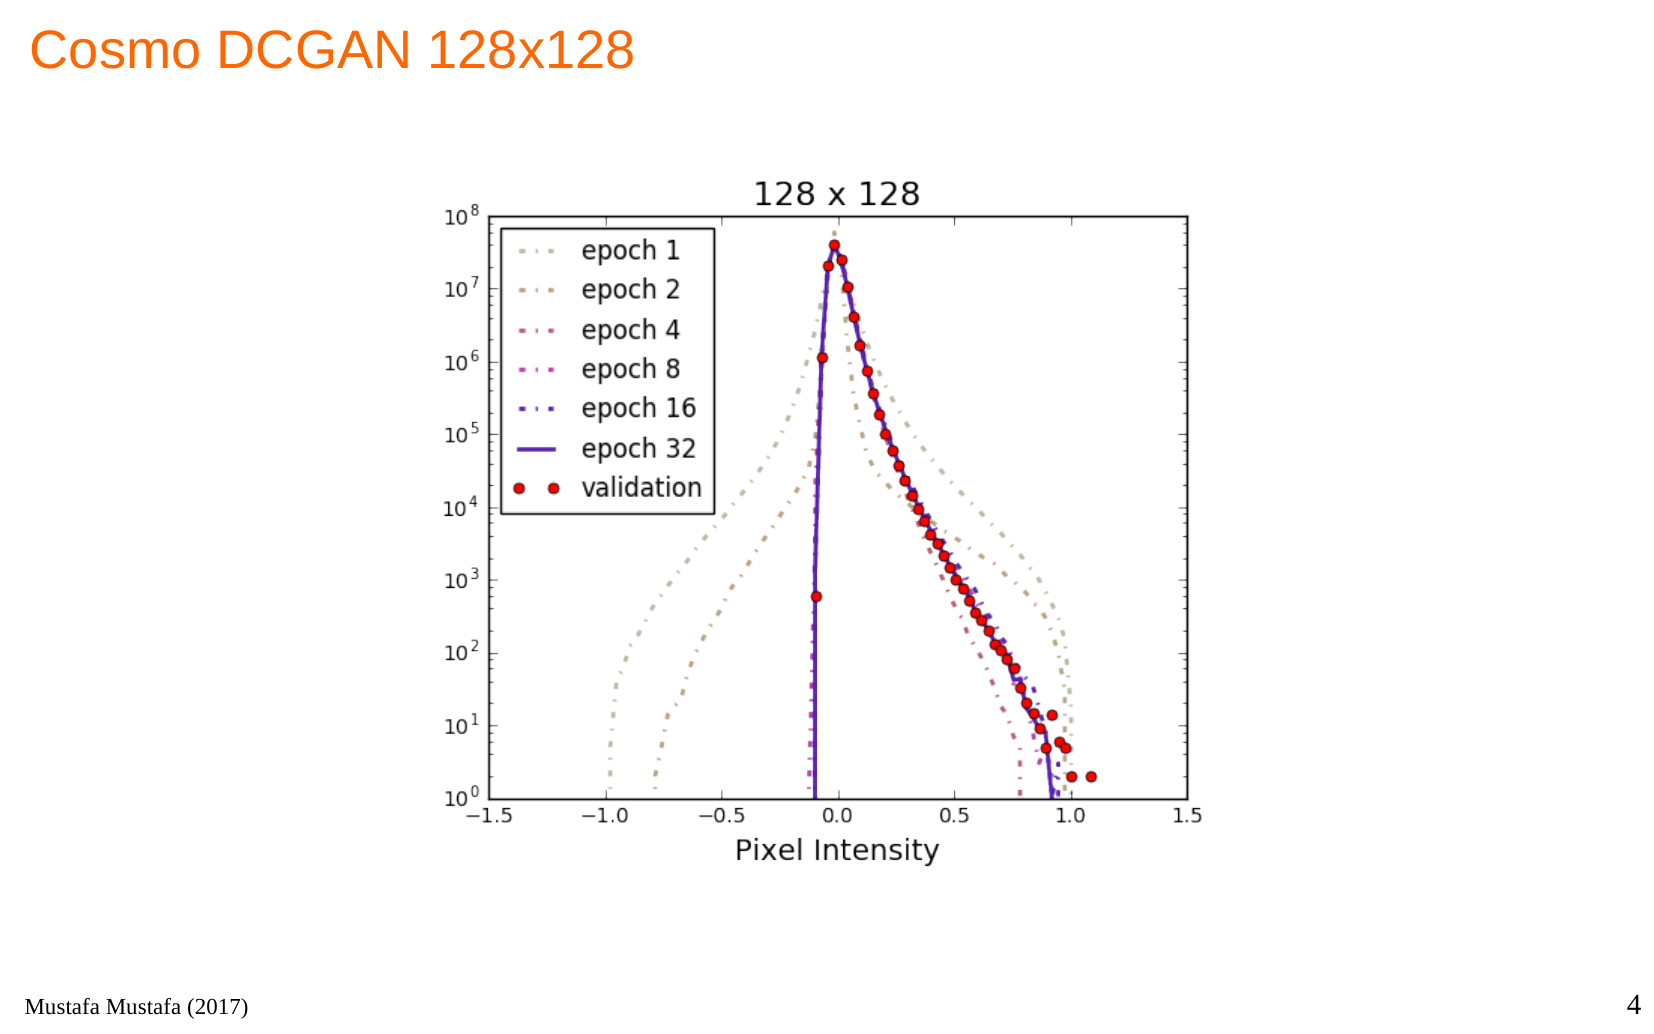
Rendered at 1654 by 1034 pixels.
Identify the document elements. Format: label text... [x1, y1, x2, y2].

picture [376, 141, 1277, 892]
title Cosmo DCGAN 128x128 [29, 17, 1621, 82]
